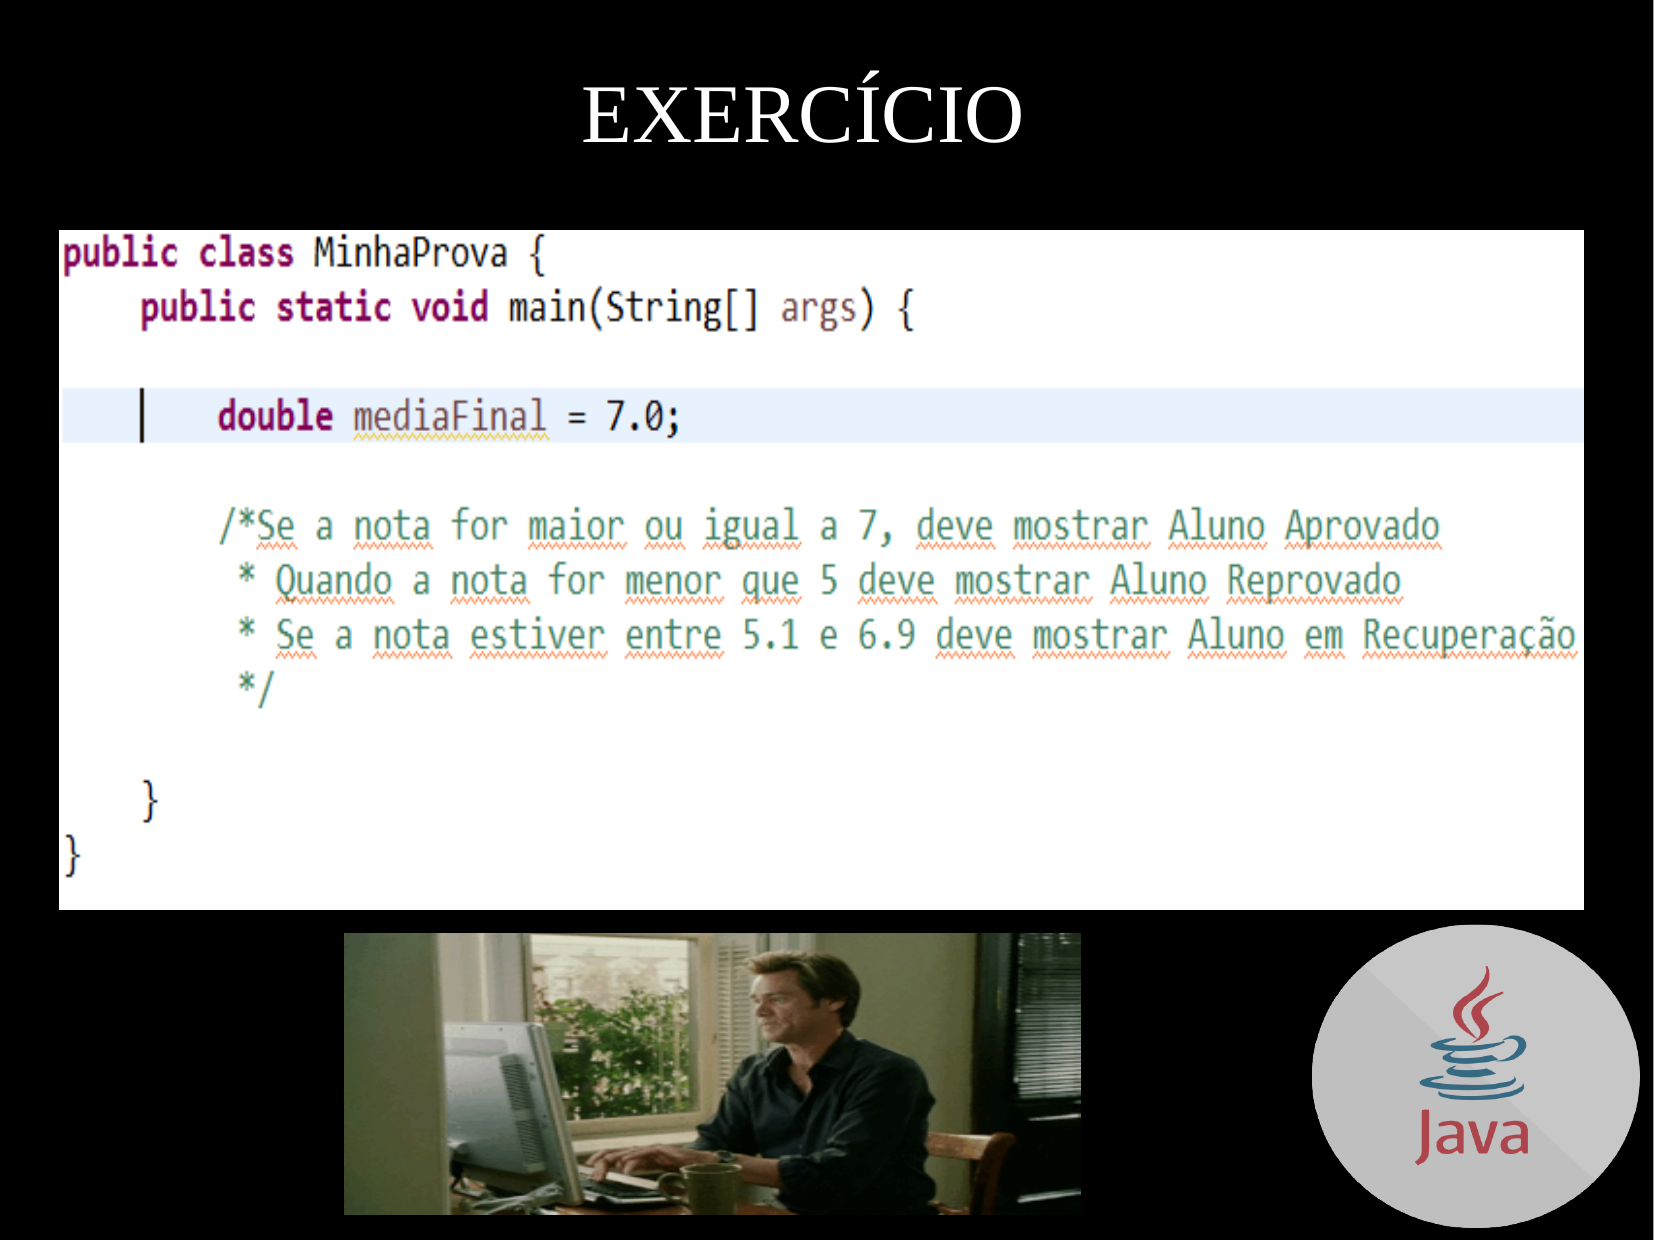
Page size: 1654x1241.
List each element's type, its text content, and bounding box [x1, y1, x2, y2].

text_box EXERCÍCIO [566, 60, 1542, 230]
picture [59, 230, 1654, 1241]
